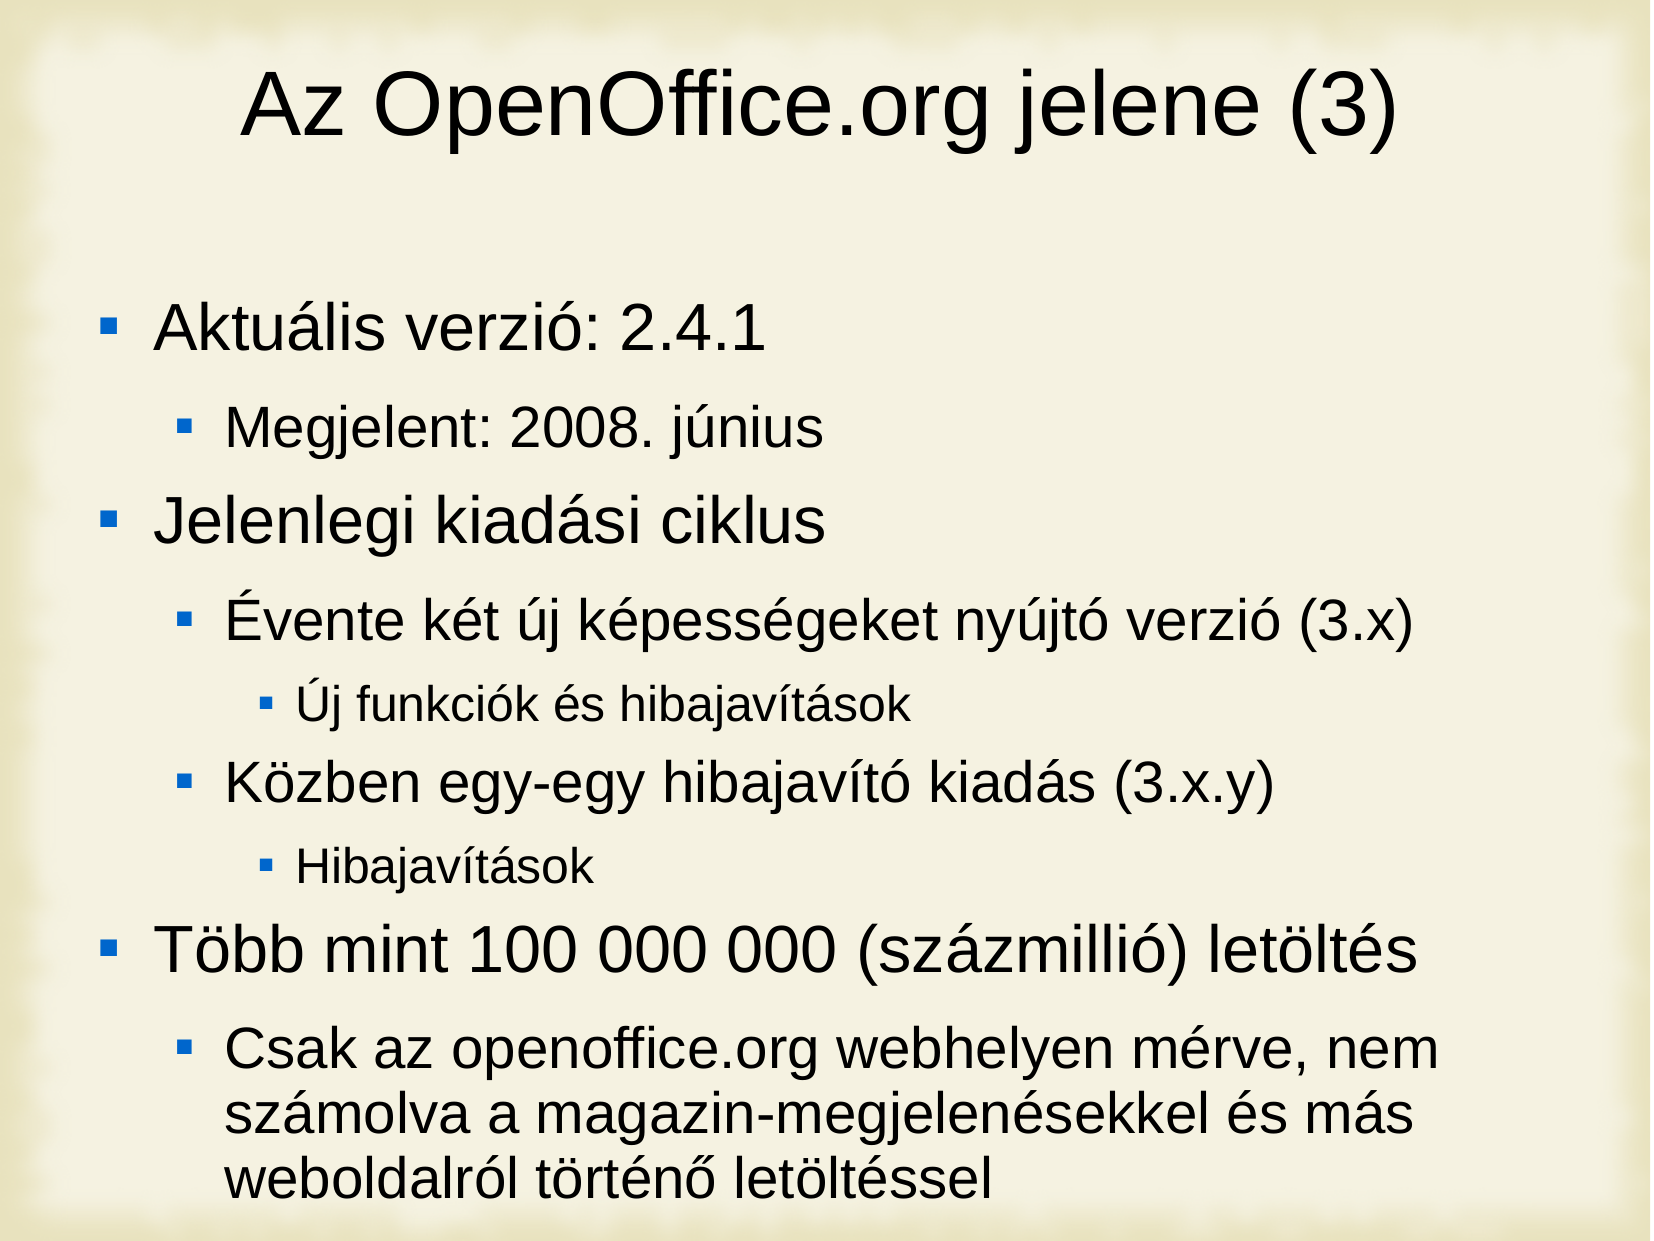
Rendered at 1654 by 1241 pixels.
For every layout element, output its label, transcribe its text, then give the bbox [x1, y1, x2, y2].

list Aktuális verzió: 2.4.1 Megjelent: 2008. június Jelenlegi kiadási ciklus Évente két új képességeket nyújtó verzió (3.x) Új funkciók és hibajavítások Közben egy-egy hibajavító kiadás (3.x.y) Hibajavítások Több mint 100 000 000 (százmillió) letöltés Csak az openoffice.org webhelyen mérve, nem számolva a magazin-megjelenésekkel és más weboldalról történő letöltéssel [82, 290, 1571, 1212]
picture [0, 0, 1651, 1241]
title Az OpenOffice.org jelene (3) [76, 0, 1565, 208]
